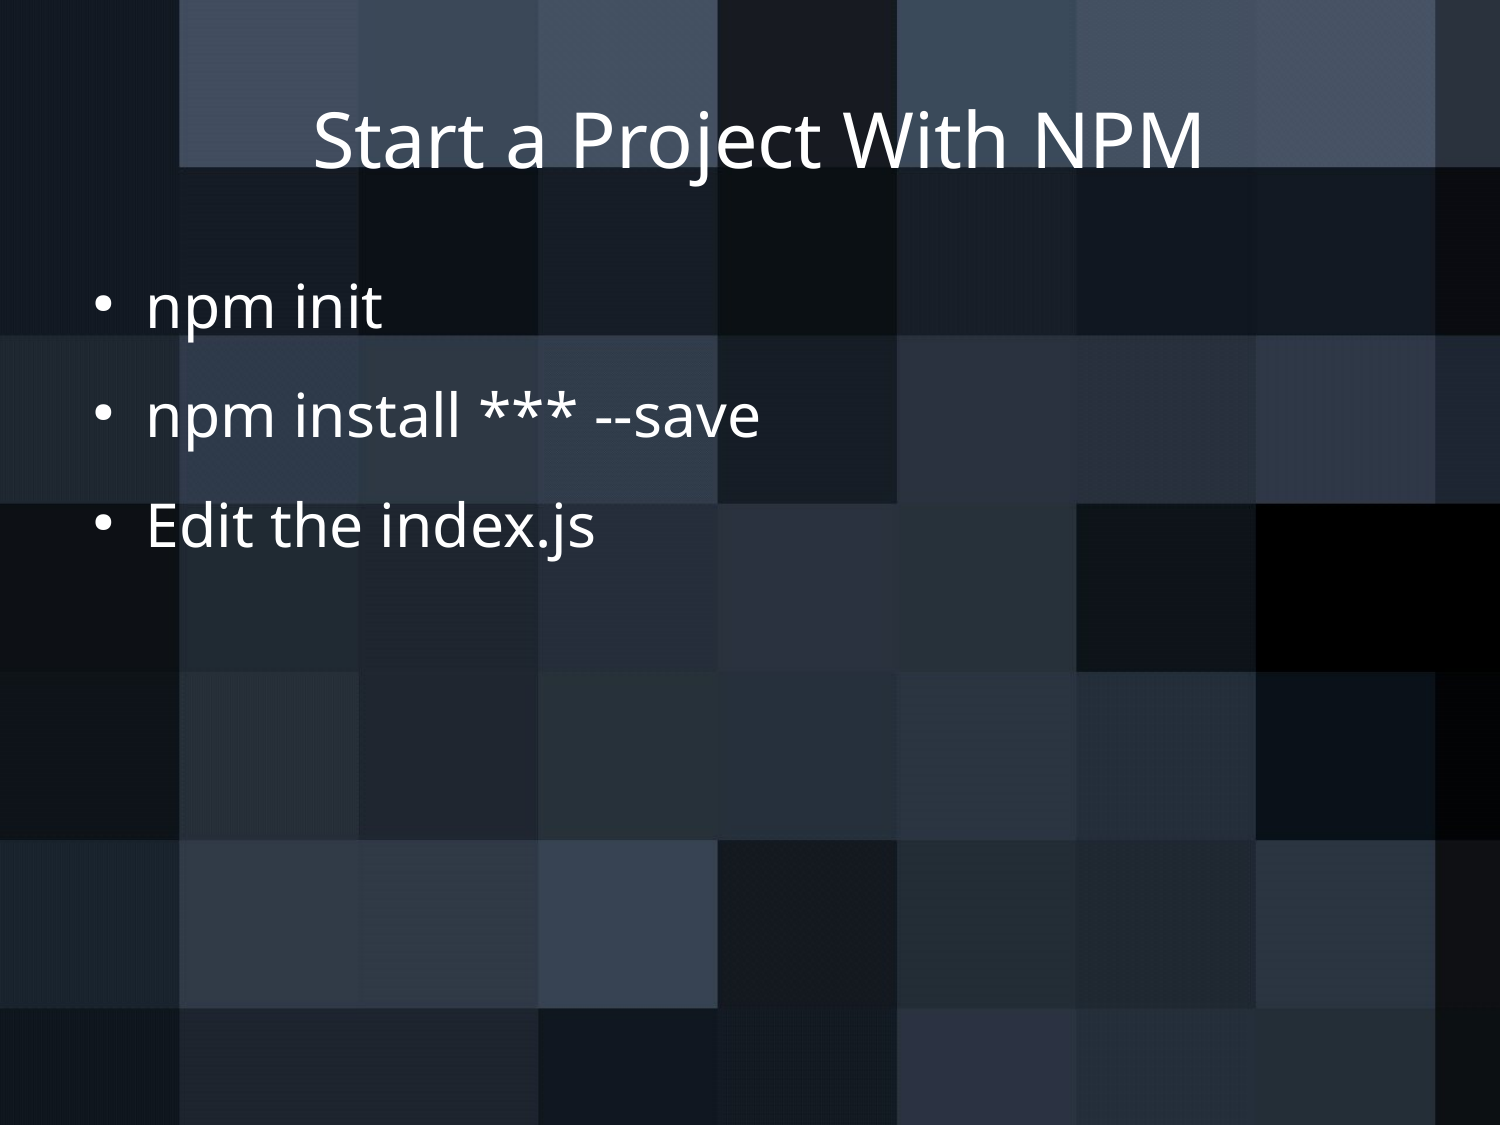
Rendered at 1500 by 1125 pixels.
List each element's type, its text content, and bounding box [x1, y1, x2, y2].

title Start a Project With NPM [75, 44, 1425, 233]
list npm init npm install *** --save Edit the index.js [75, 263, 1425, 916]
picture [0, 0, 1500, 1125]
